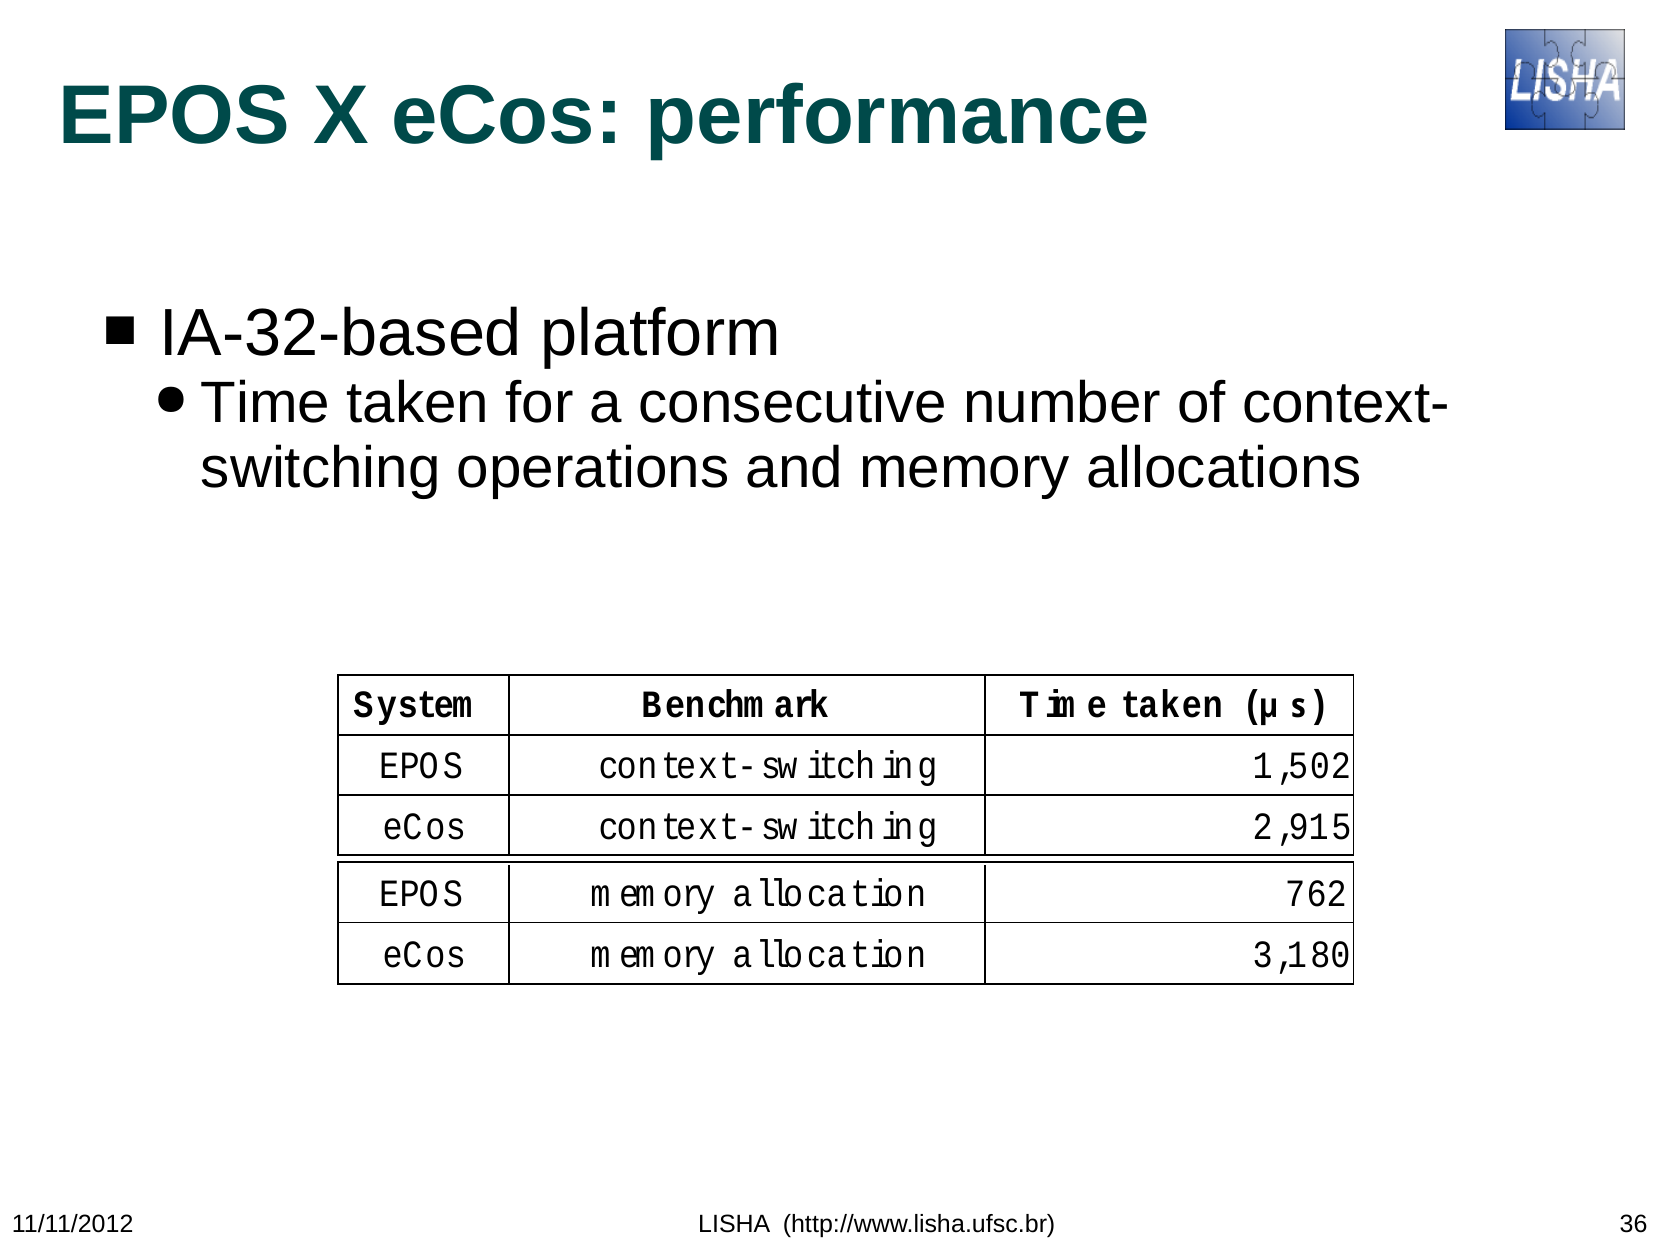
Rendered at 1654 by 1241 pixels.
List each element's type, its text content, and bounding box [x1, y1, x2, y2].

picture [1505, 29, 1625, 130]
list IA-32-based platform Time taken for a consecutive number of context-switching operations and memory allocations [59, 295, 1595, 1182]
chart [336, 637, 1356, 1057]
title EPOS X eCos: performance [58, 11, 1463, 219]
